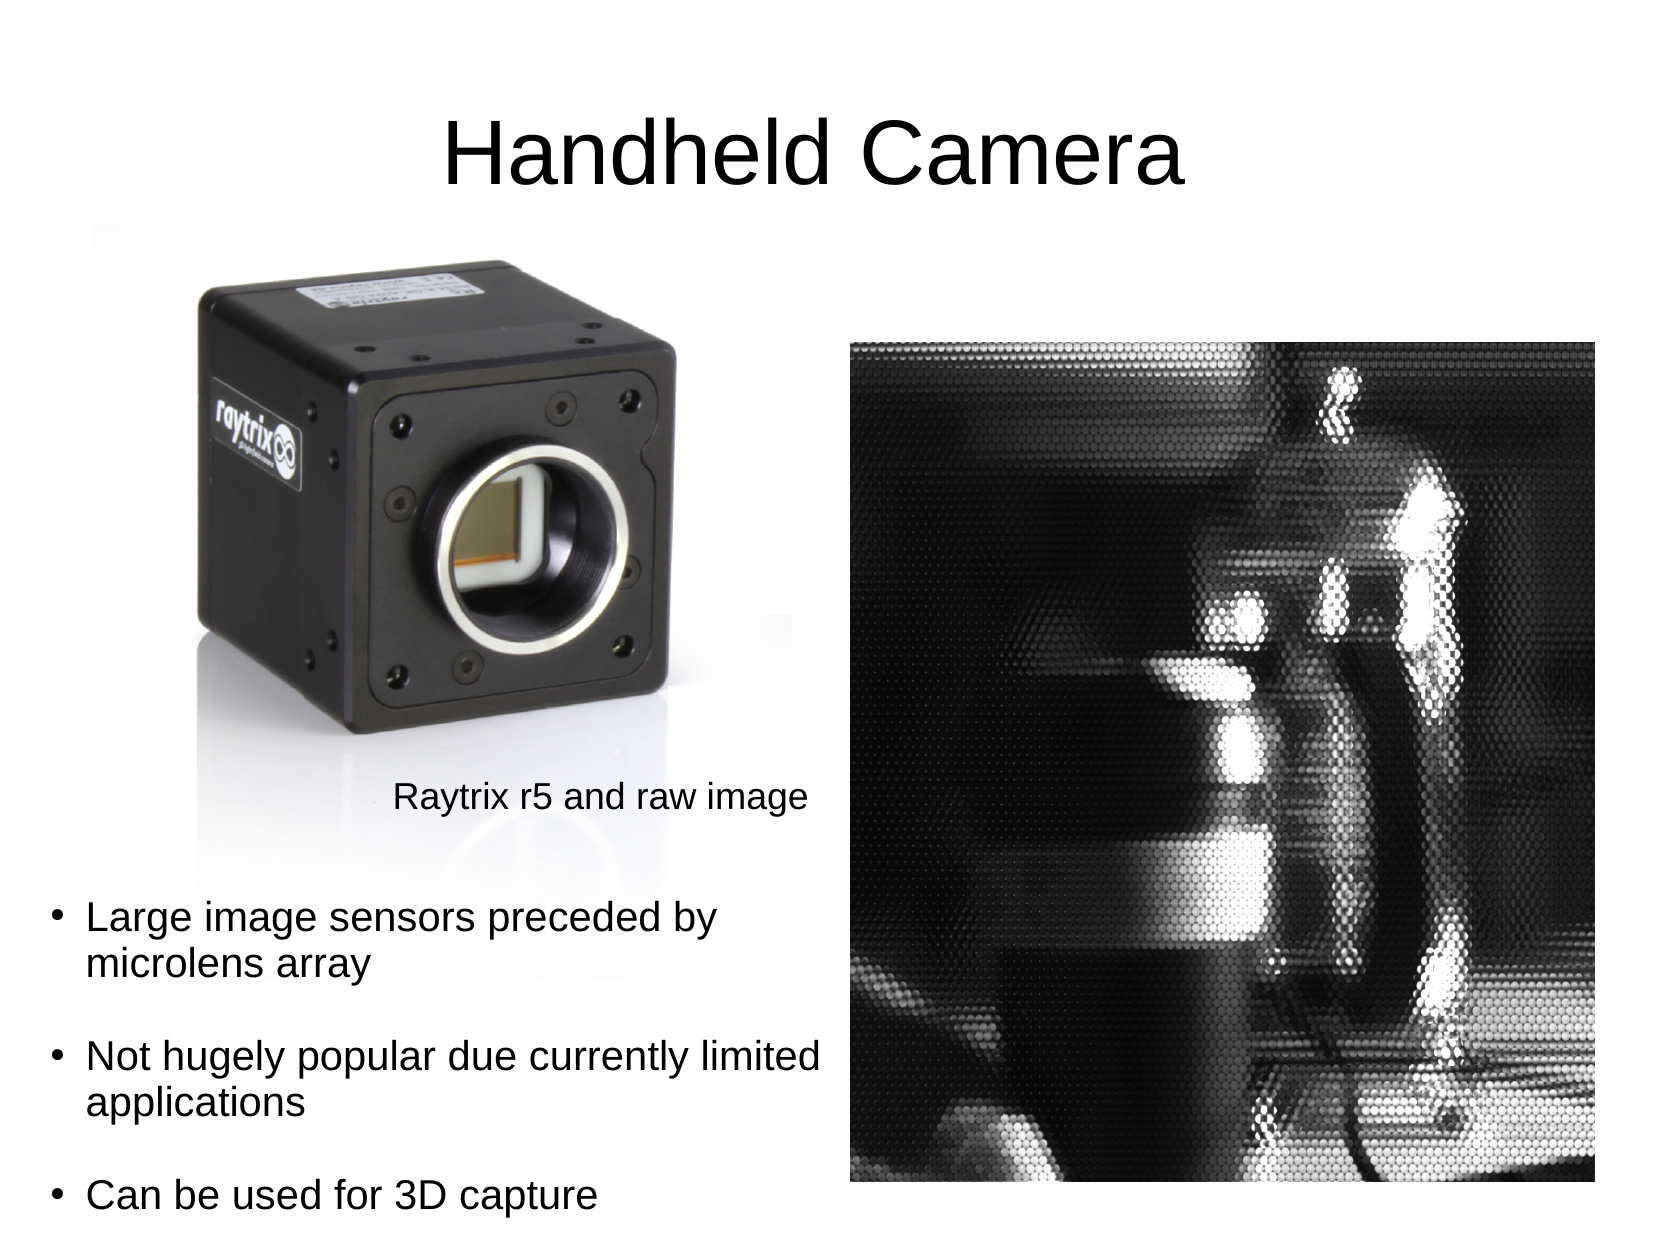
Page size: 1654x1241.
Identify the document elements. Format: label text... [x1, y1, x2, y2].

title Handheld Camera [82, 49, 1571, 257]
picture [93, 224, 792, 885]
text_box Large image sensors preceded by microlens array Not hugely popular due currently limited applications Can be used for 3D capture [35, 885, 837, 1230]
picture [850, 342, 1595, 1182]
text_box Raytrix r5 and raw image [377, 767, 824, 825]
